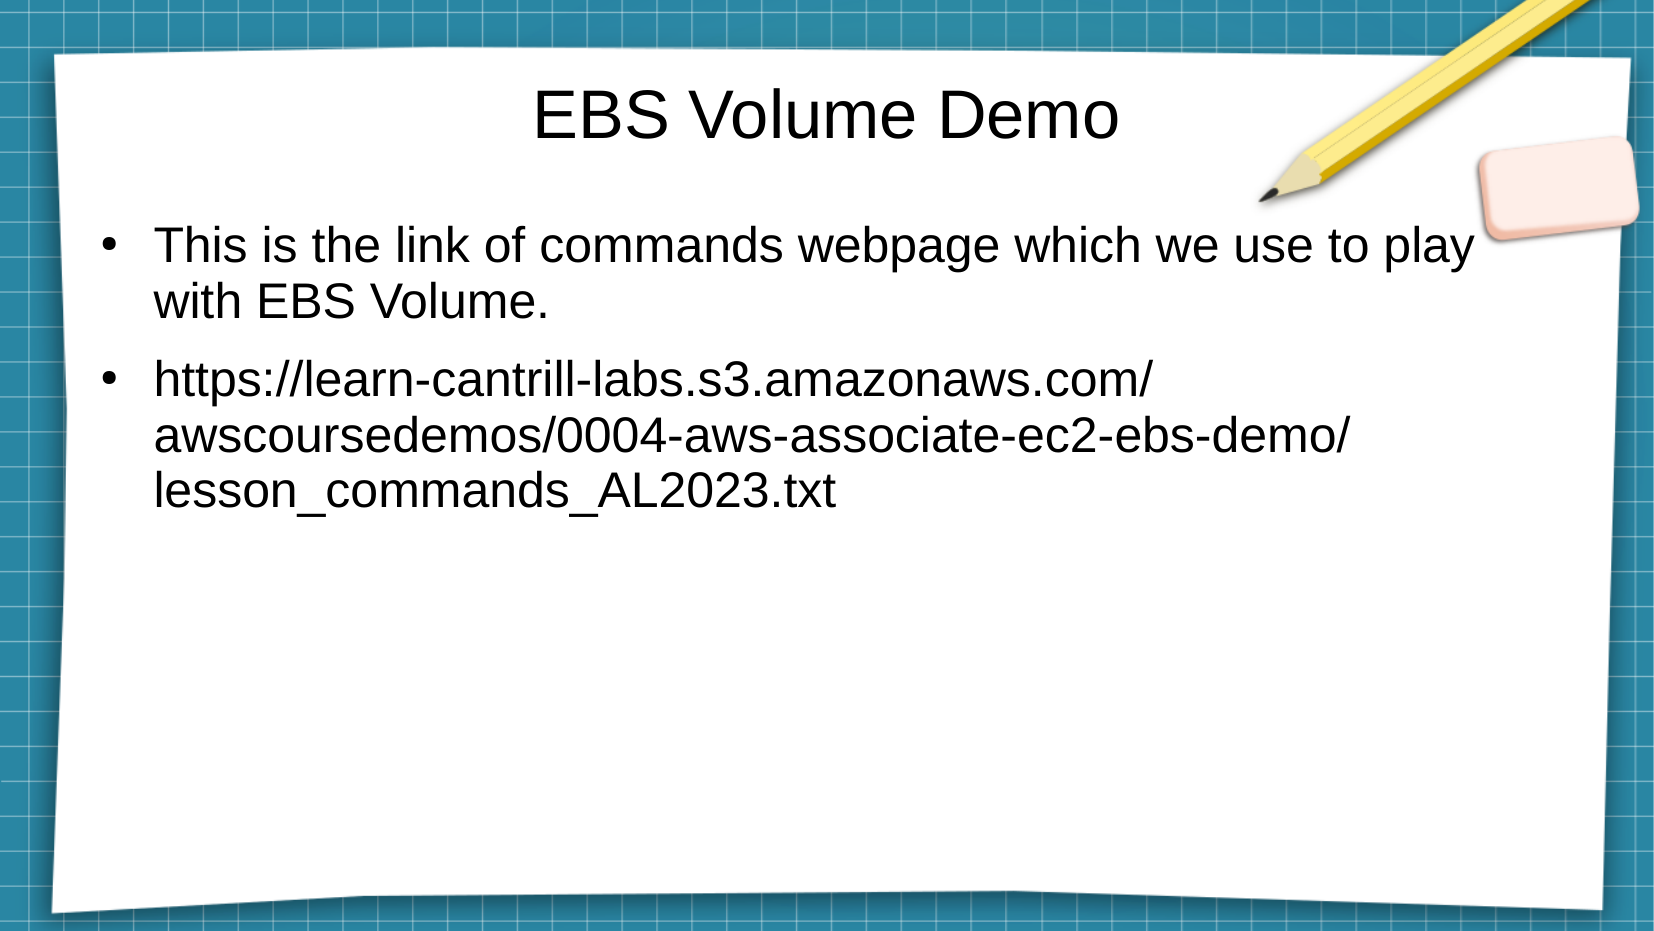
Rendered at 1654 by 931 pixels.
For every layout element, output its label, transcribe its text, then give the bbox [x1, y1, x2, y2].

list This is the link of commands webpage which we use to play with EBS Volume. https://learn-cantrill-labs.s3.amazonaws.com/awscoursedemos/0004-aws-associate-ec2-ebs-demo/lesson_commands_AL2023.txt [82, 217, 1571, 758]
picture [0, 0, 1654, 931]
title EBS Volume Demo [82, 37, 1571, 193]
